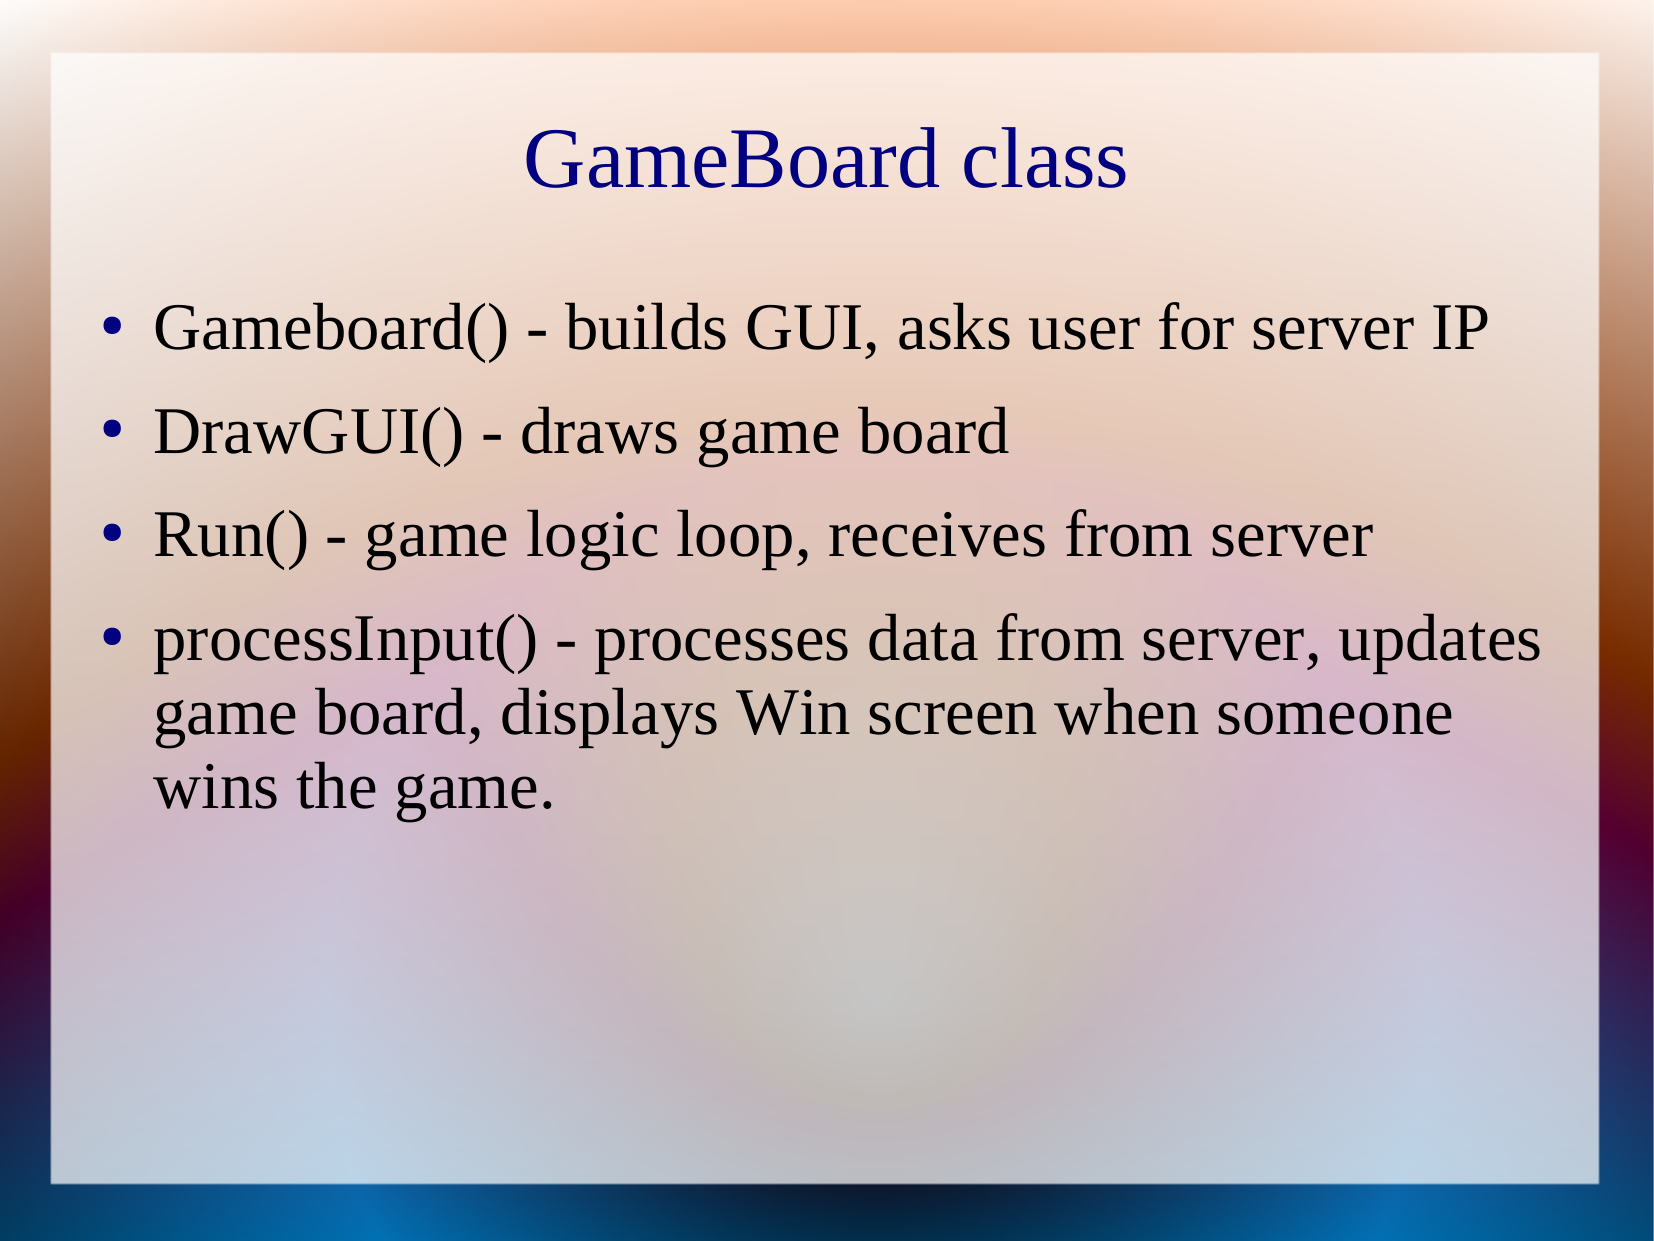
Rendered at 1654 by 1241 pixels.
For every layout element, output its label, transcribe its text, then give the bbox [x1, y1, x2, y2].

list Gameboard() - builds GUI, asks user for server IP DrawGUI() - draws game board Run() - game logic loop, receives from server processInput() - processes data from server, updates game board, displays Win screen when someone wins the game. [82, 290, 1571, 1034]
title GameBoard class [82, 55, 1571, 263]
picture [0, 0, 1654, 1241]
